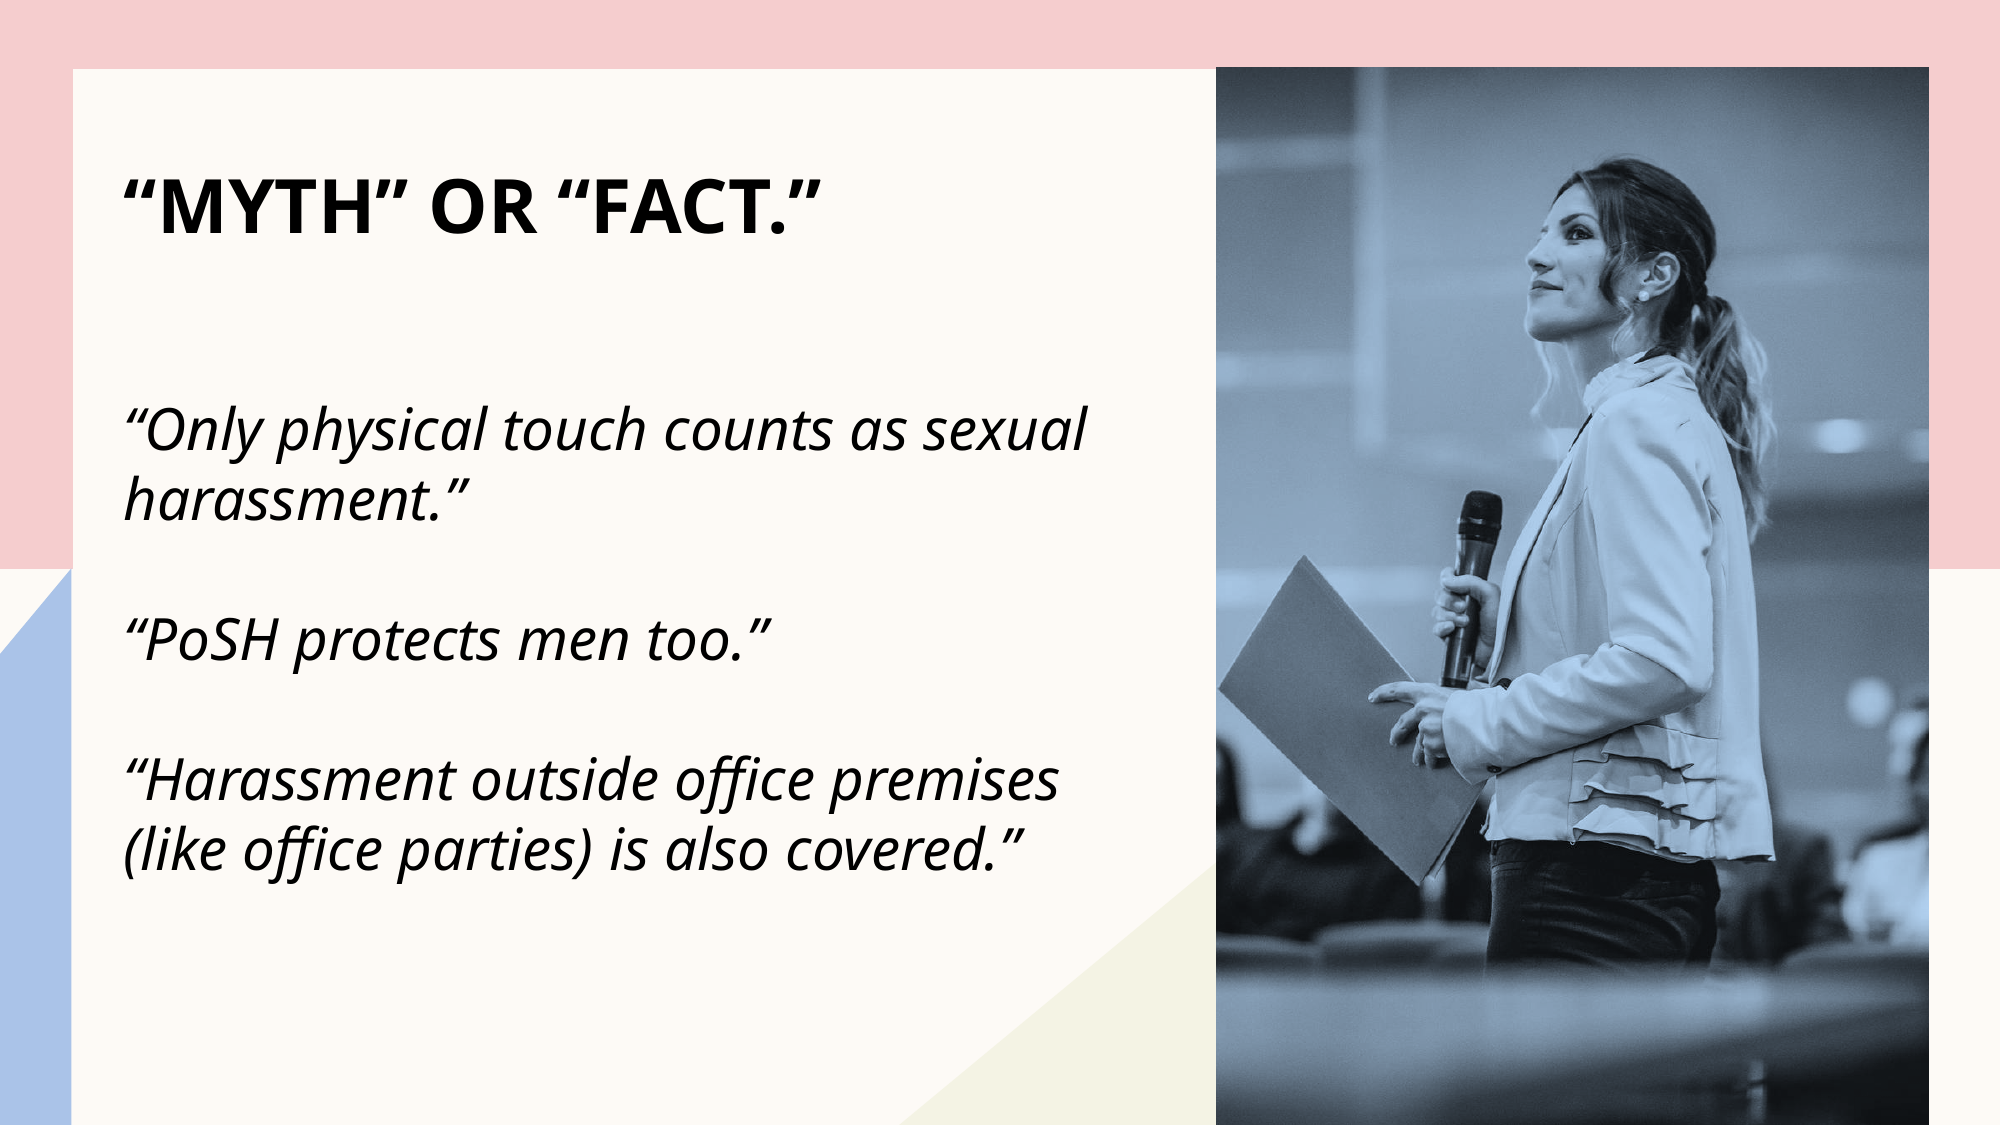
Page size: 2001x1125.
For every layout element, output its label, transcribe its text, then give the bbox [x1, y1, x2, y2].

list “Only physical touch counts as sexual harassment.” “PoSH protects men too.” “Harassment outside office premises (like office parties) is also covered.” [108, 392, 1149, 961]
title “Myth” or “Fact.” [108, 98, 972, 249]
picture [1216, 67, 1929, 1125]
